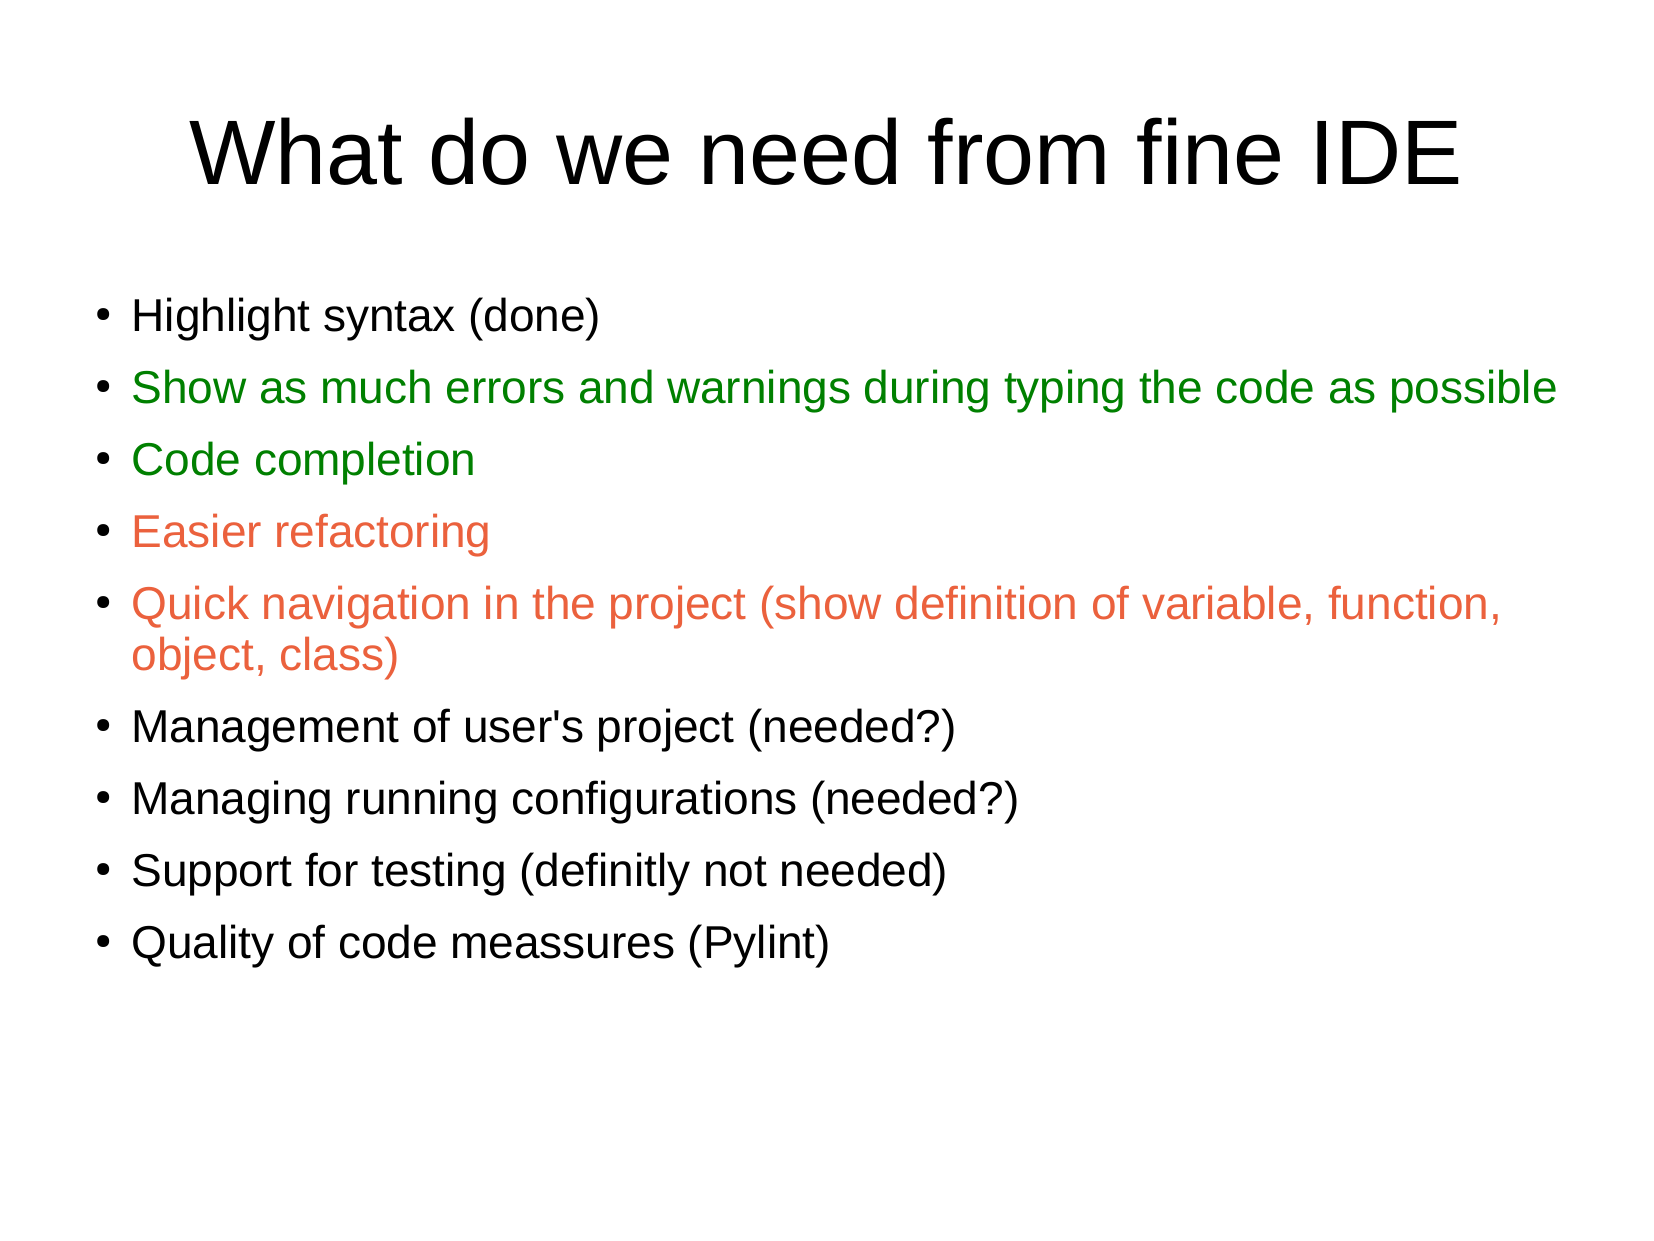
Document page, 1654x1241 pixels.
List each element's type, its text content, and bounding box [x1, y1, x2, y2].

list Highlight syntax (done) Show as much errors and warnings during typing the code as possible Code completion Easier refactoring Quick navigation in the project (show definition of variable, function, object, class) Management of user's project (needed?) Managing running configurations (needed?) Support for testing (definitly not needed) Quality of code meassures (Pylint) [82, 290, 1571, 1010]
title What do we need from fine IDE [82, 49, 1571, 257]
